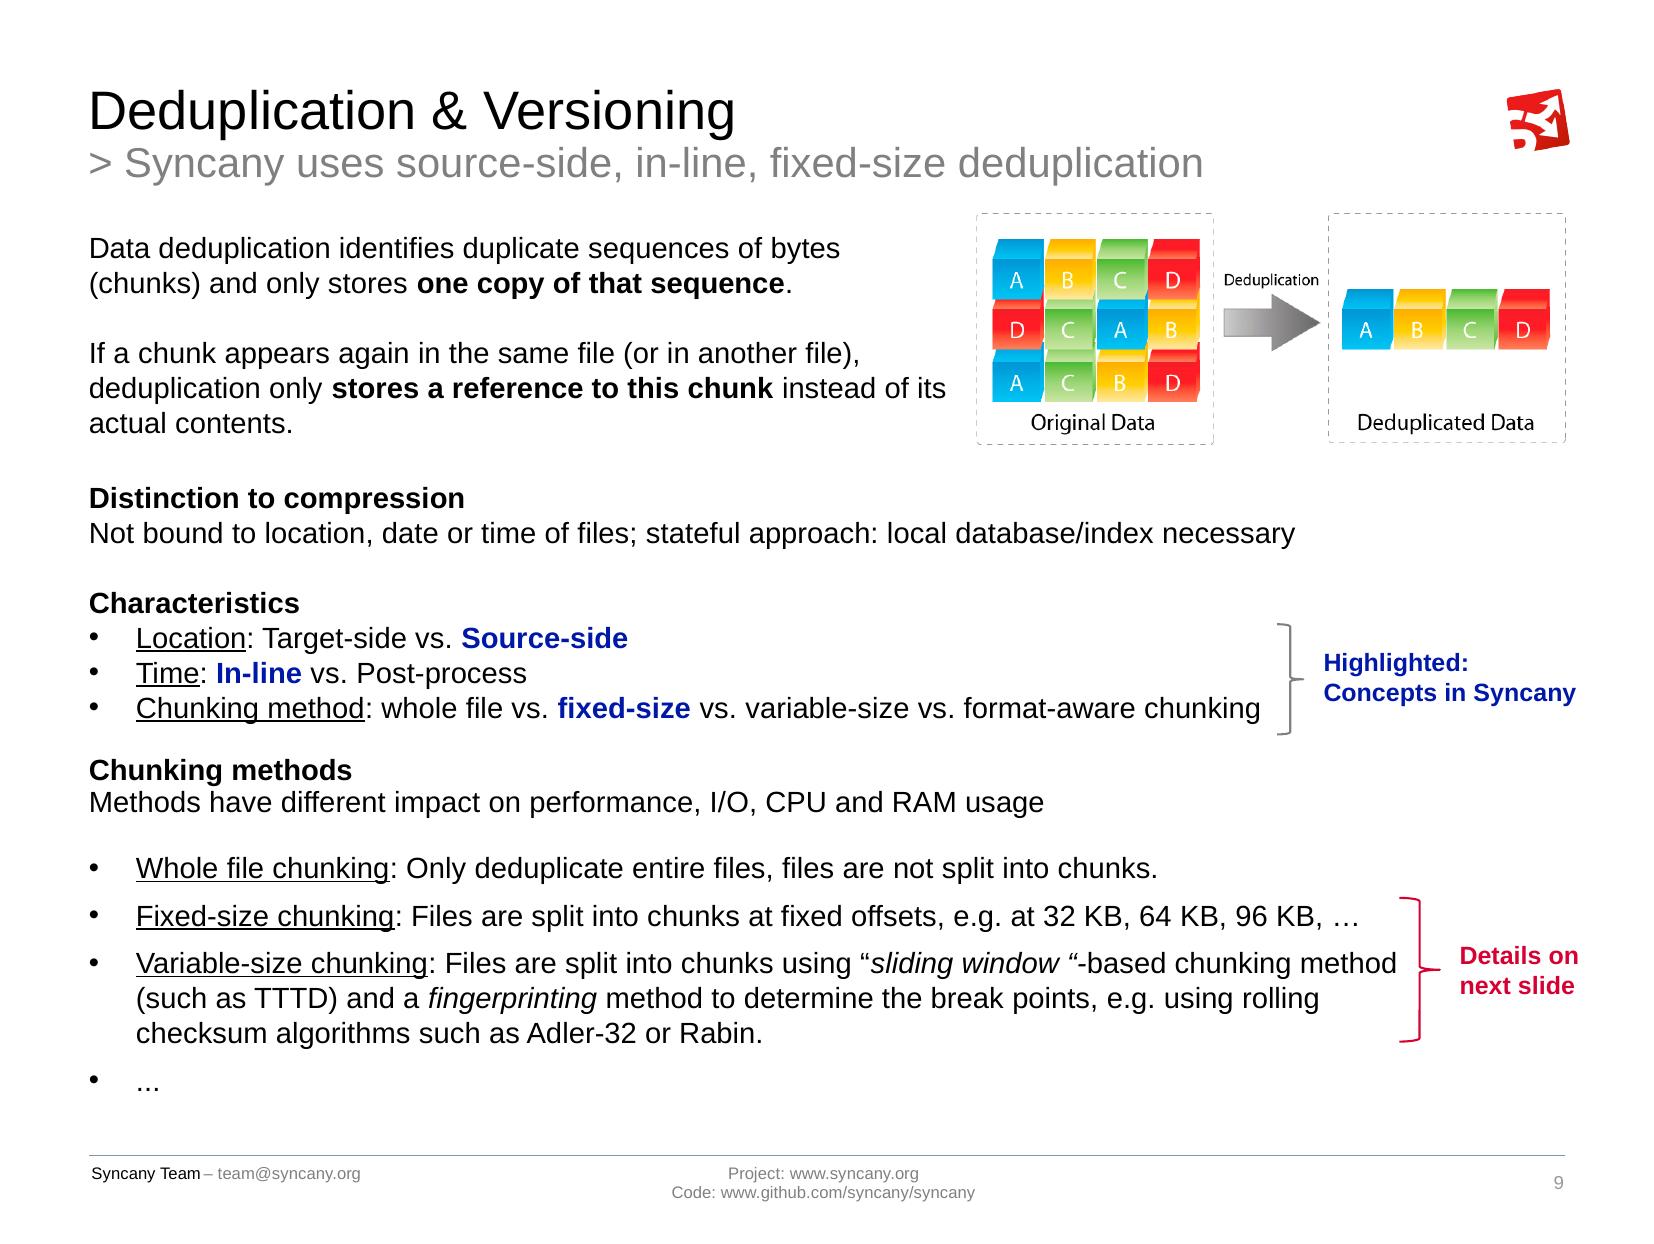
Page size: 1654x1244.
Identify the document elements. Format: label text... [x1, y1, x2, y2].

text_box Distinction to compression Not bound to location, date or time of files; stateful approach: local database/index necessary Characteristics Location: Target-side vs. Source-side Time: In-line vs. Post-process Chunking method: whole file vs. fixed-size vs. variable-size vs. format-aware chunking Chunking methods Methods have different impact on performance, I/O, CPU and RAM usage Whole file chunking: Only deduplicate entire files, files are not split into chunks. Fixed-size chunking: Files are split into chunks at fixed offsets, e.g. at 32 KB, 64 KB, 96 KB, … Variable-size chunking: Files are split into chunks using “sliding window “-based chunking method (such as TTTD) and a fingerprinting method to determine the break points, e.g. using rolling checksum algorithms such as Adler-32 or Rabin. ... [88, 479, 1535, 1138]
picture [1504, 86, 1572, 155]
picture [954, 197, 1587, 466]
title Deduplication & Versioning > Syncany uses source-side, in-line, fixed-size deduplication [88, 82, 1343, 207]
text_box Data deduplication identifies duplicate sequences of bytes (chunks) and only stores one copy of that sequence. If a chunk appears again in the same file (or in another file), deduplication only stores a reference to this chunk instead of its actual contents. [88, 229, 1037, 476]
text_box Highlighted: Concepts in Syncany [1308, 639, 1593, 715]
text_box Details on next slide [1444, 931, 1595, 1007]
text_box <number> [1476, 1167, 1565, 1193]
